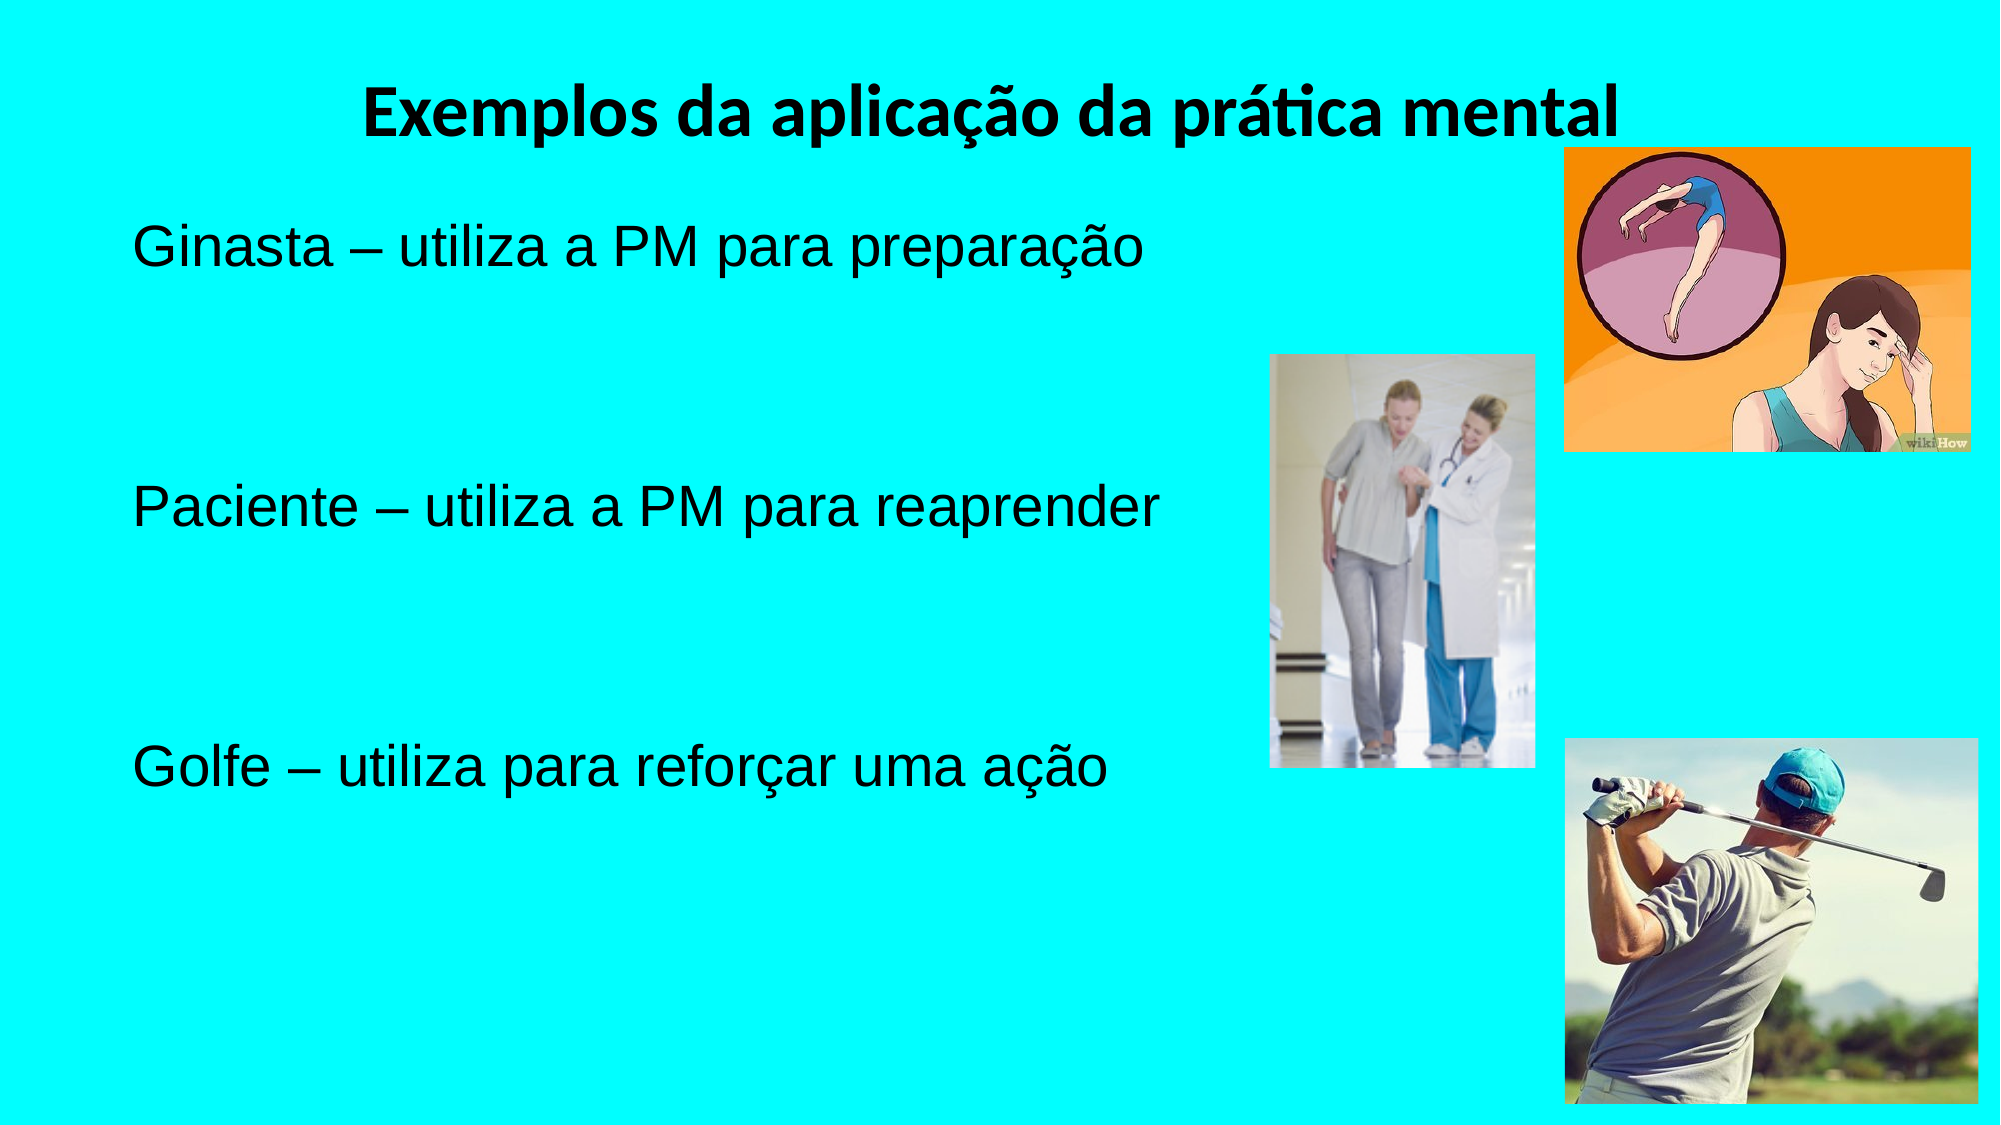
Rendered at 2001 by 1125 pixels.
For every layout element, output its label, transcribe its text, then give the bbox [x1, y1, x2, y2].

picture [1269, 354, 1536, 768]
text_box Ginasta – utiliza a PM para preparação Paciente – utiliza a PM para reaprender Golfe – utiliza para reforçar uma ação [118, 206, 1270, 849]
picture [1564, 147, 1971, 452]
title Exemplos da aplicação da prática mental [242, 0, 1743, 313]
picture [1564, 738, 1979, 1104]
